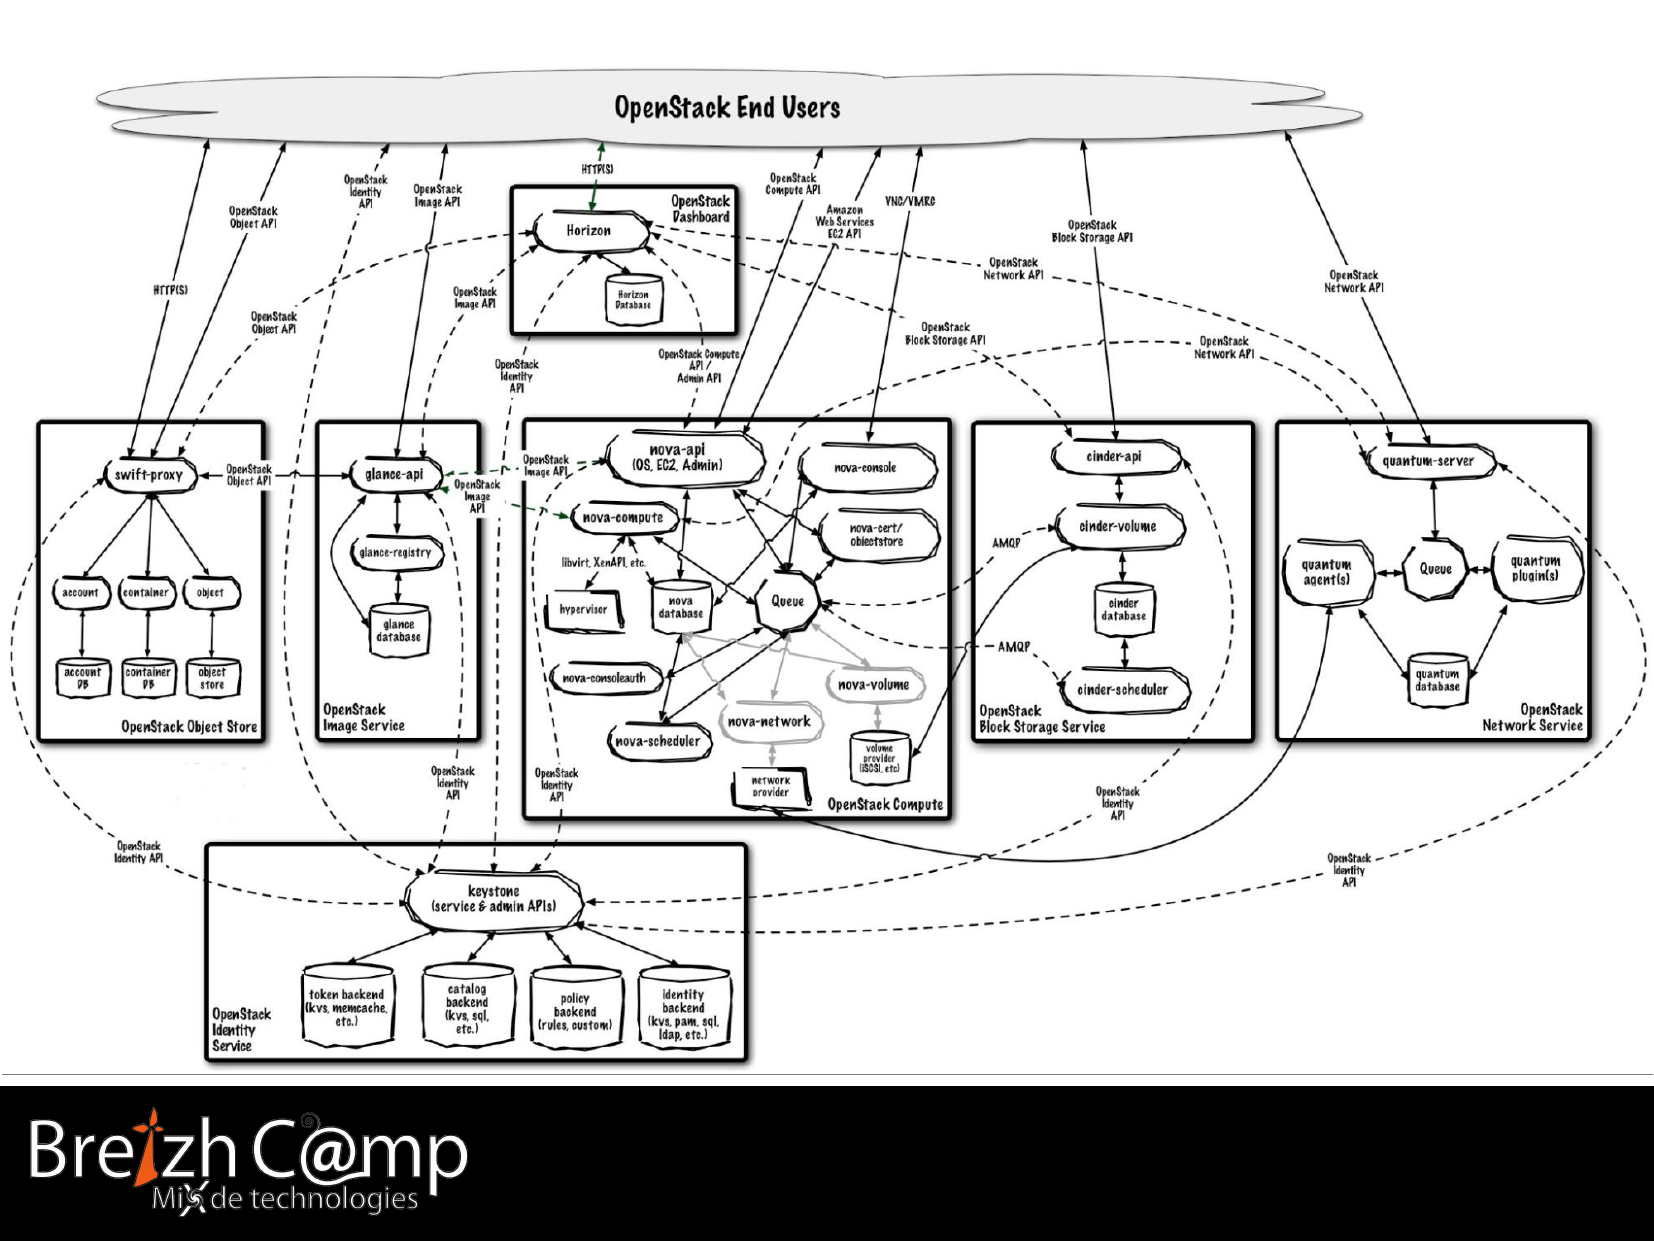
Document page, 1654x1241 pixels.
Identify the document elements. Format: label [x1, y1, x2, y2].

picture [2, 62, 1654, 1075]
picture [30, 1107, 468, 1217]
